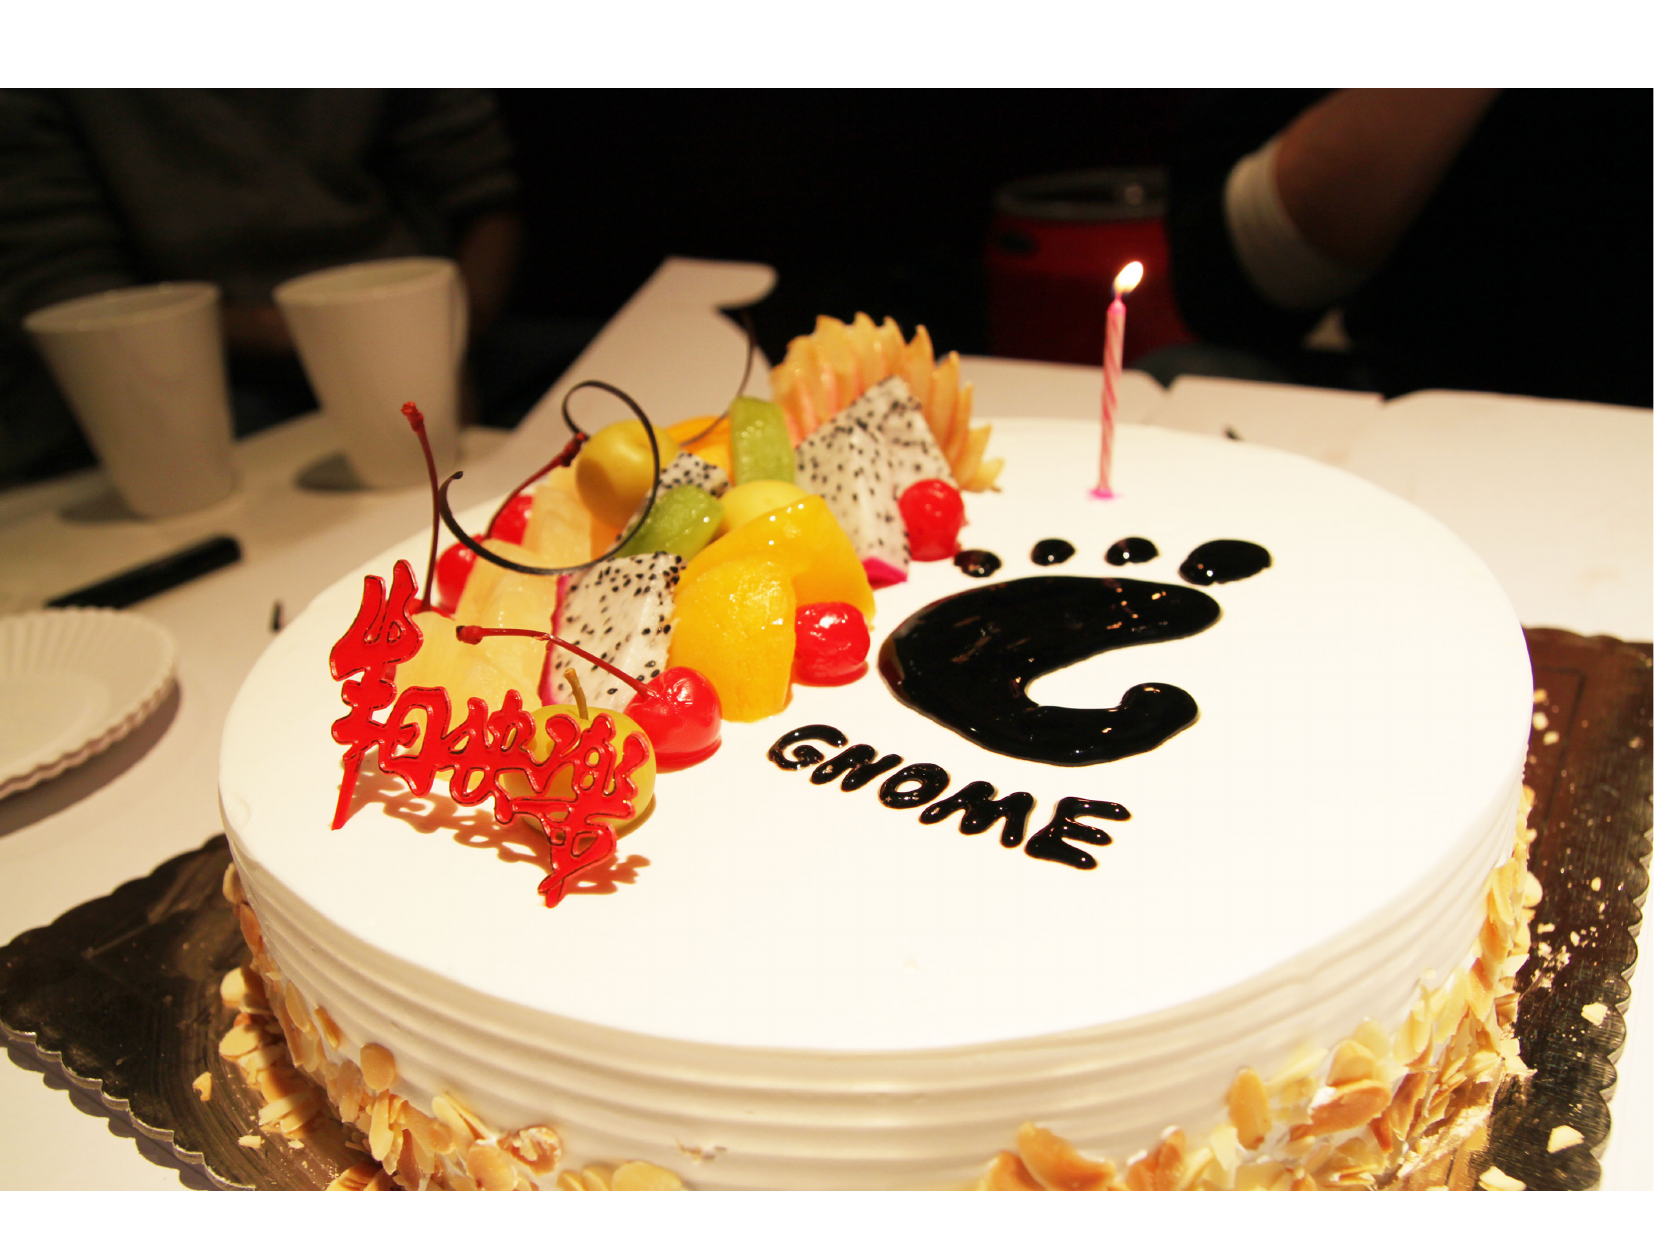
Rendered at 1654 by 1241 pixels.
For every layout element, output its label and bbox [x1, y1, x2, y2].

picture [0, 88, 1654, 1191]
